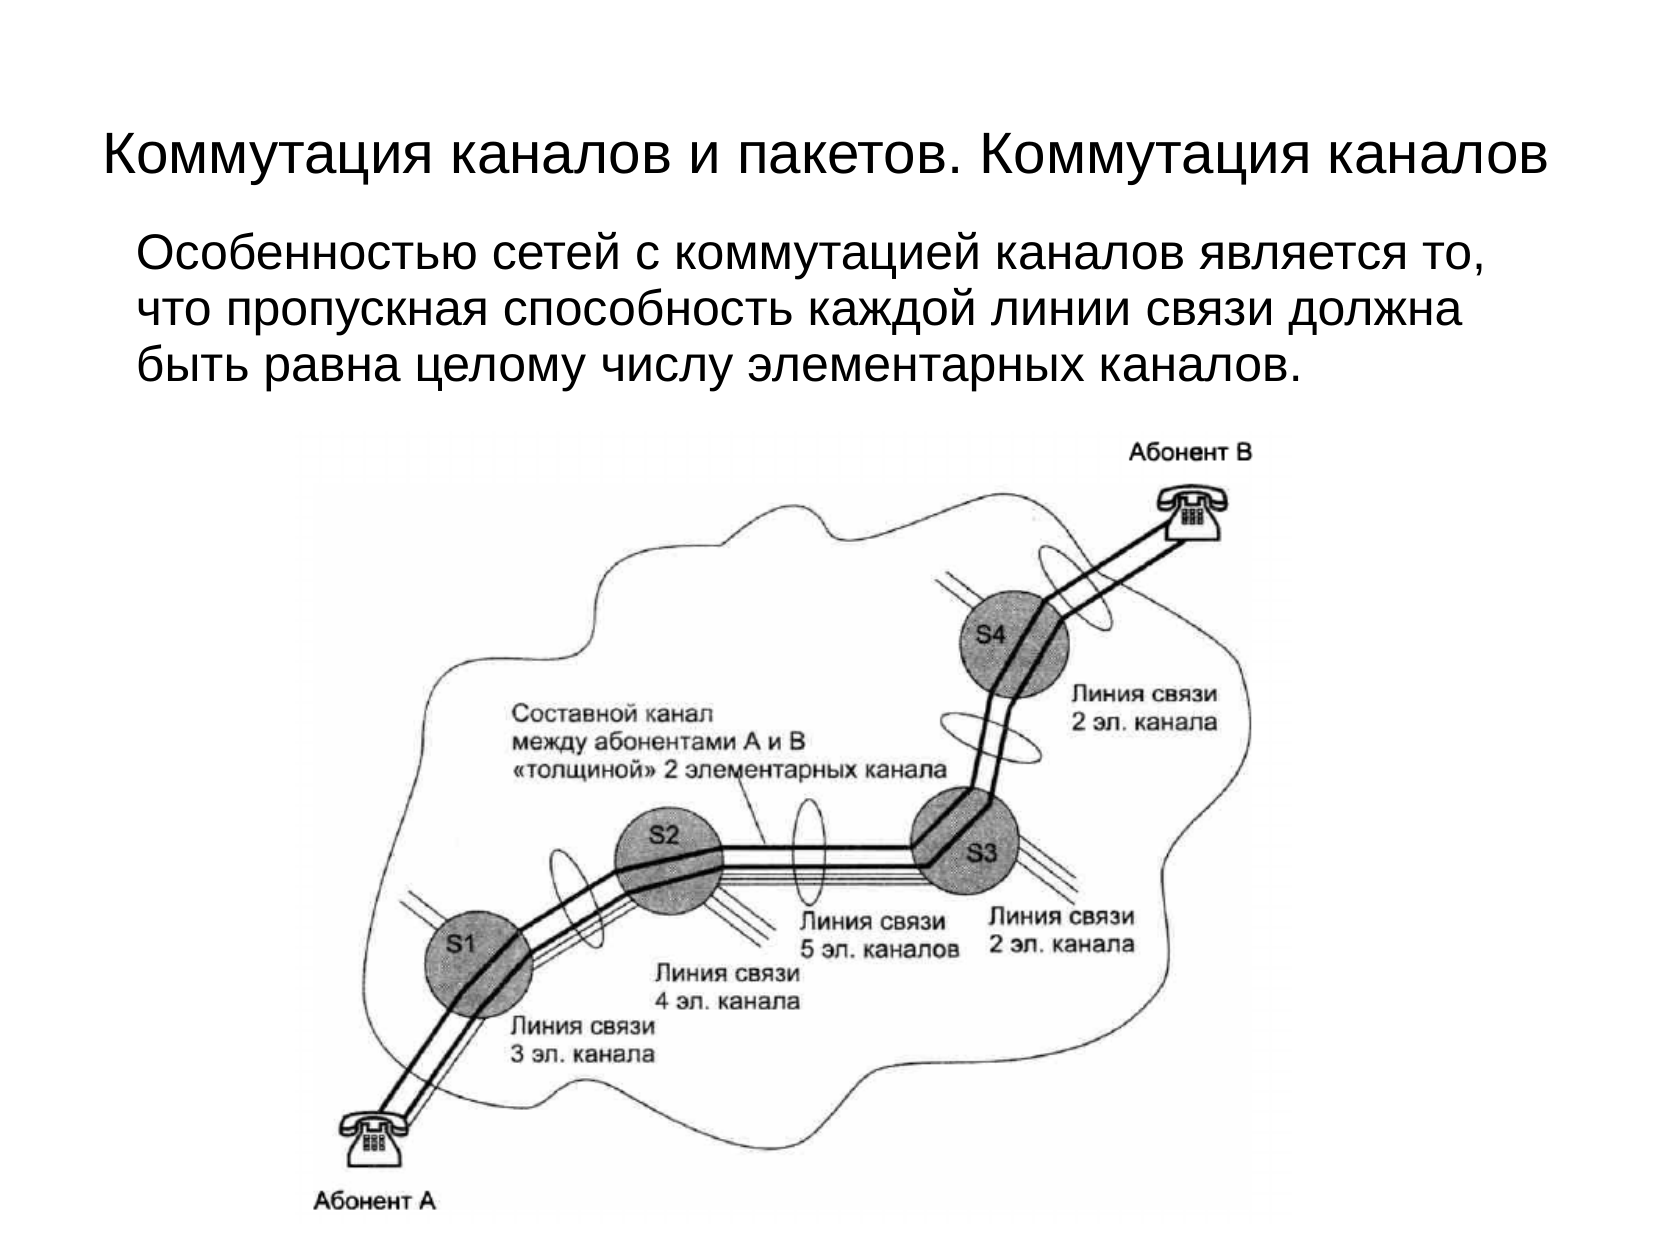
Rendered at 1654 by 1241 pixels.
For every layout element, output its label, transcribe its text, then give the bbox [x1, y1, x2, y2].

list Особенностью сетей с коммутацией каналов является то, что пропускная способность каждой линии связи должна быть равна целому числу элементарных каналов. [82, 224, 1571, 432]
title Коммутация каналов и пакетов. Коммутация каналов [82, 49, 1571, 224]
picture [295, 431, 1292, 1224]
